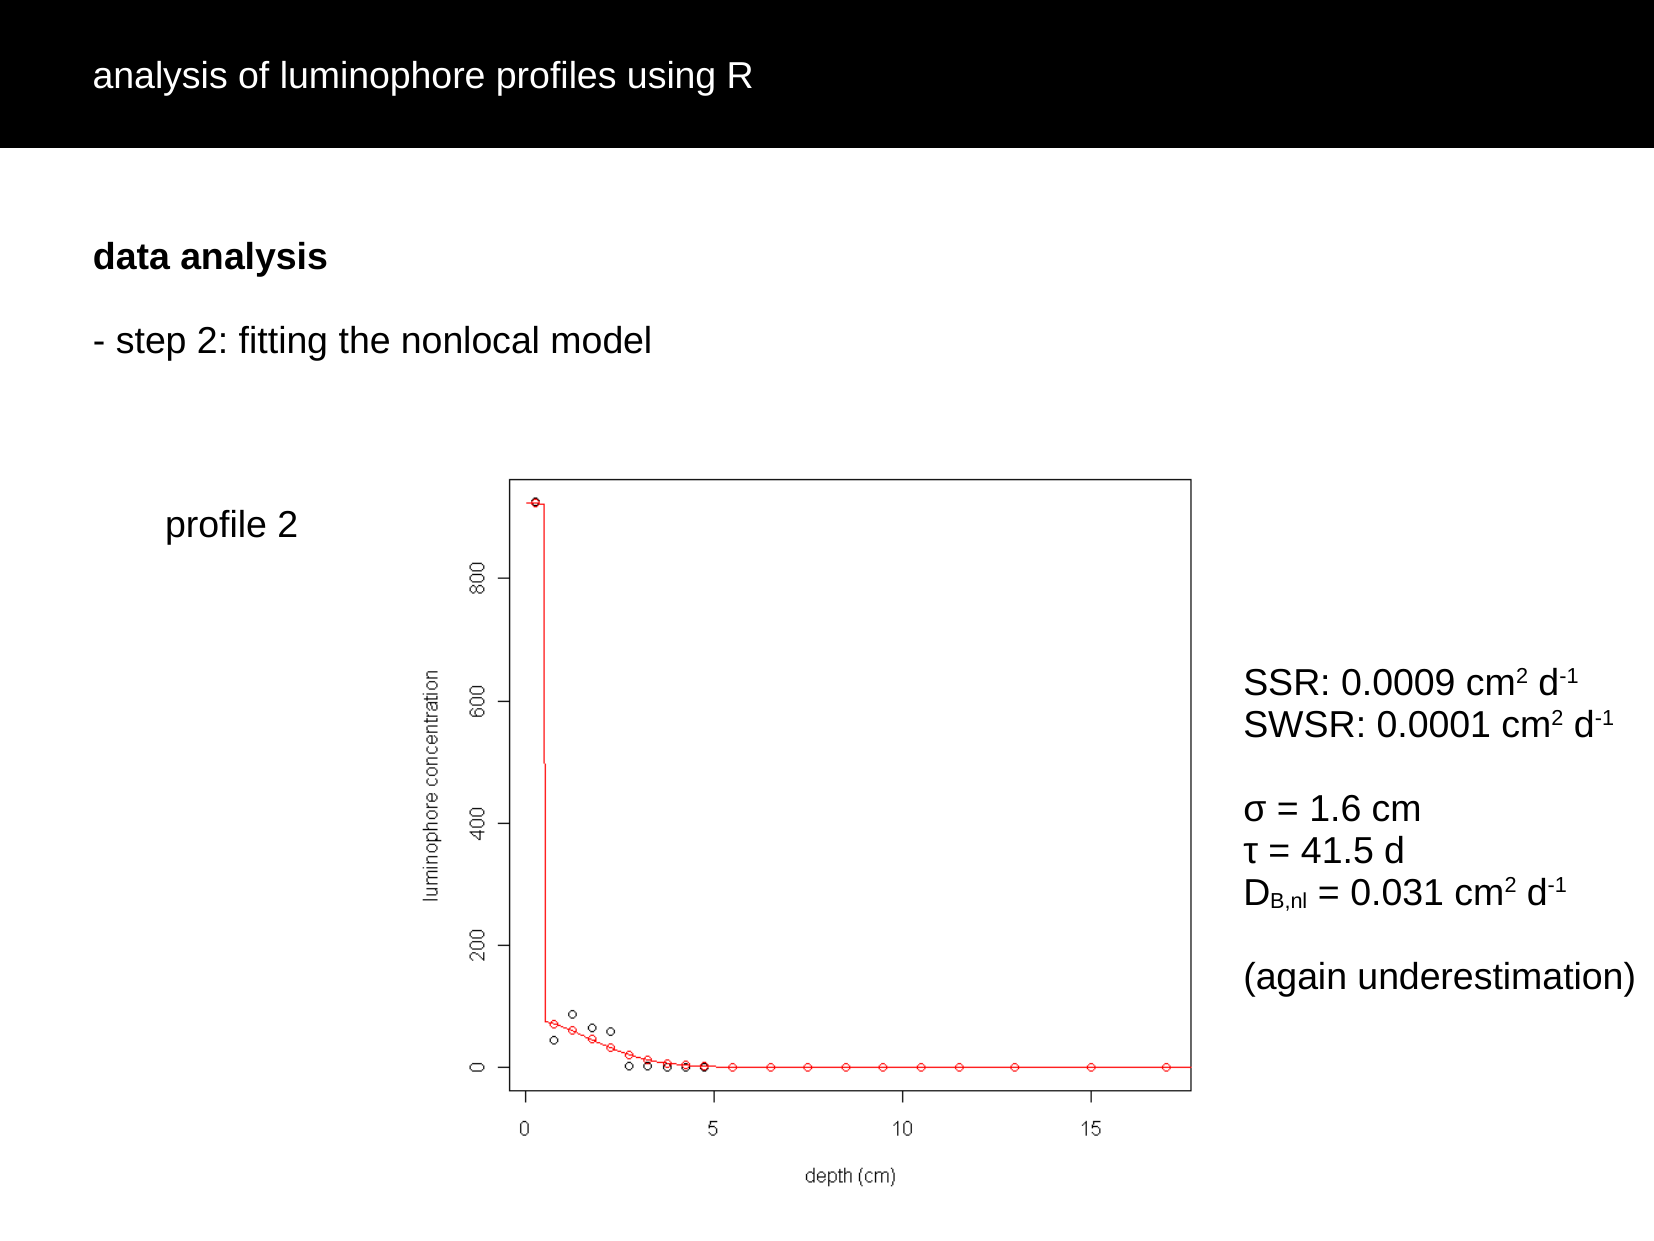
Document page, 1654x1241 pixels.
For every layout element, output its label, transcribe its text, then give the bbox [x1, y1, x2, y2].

picture [413, 383, 1241, 1211]
text_box SSR: 0.0009 cm2 d-1 SWSR: 0.0001 cm2 d-1 σ = 1.6 cm τ = 41.5 d DB,nl = 0.031 cm2 d-1 (again underestimation) [1241, 654, 1651, 1024]
text_box analysis of luminophore profiles using R [77, 46, 769, 104]
text_box profile 2 [150, 496, 313, 554]
text_box [0, 0, 1654, 148]
text_box data analysis - step 2: fitting the nonlocal model [78, 228, 668, 413]
